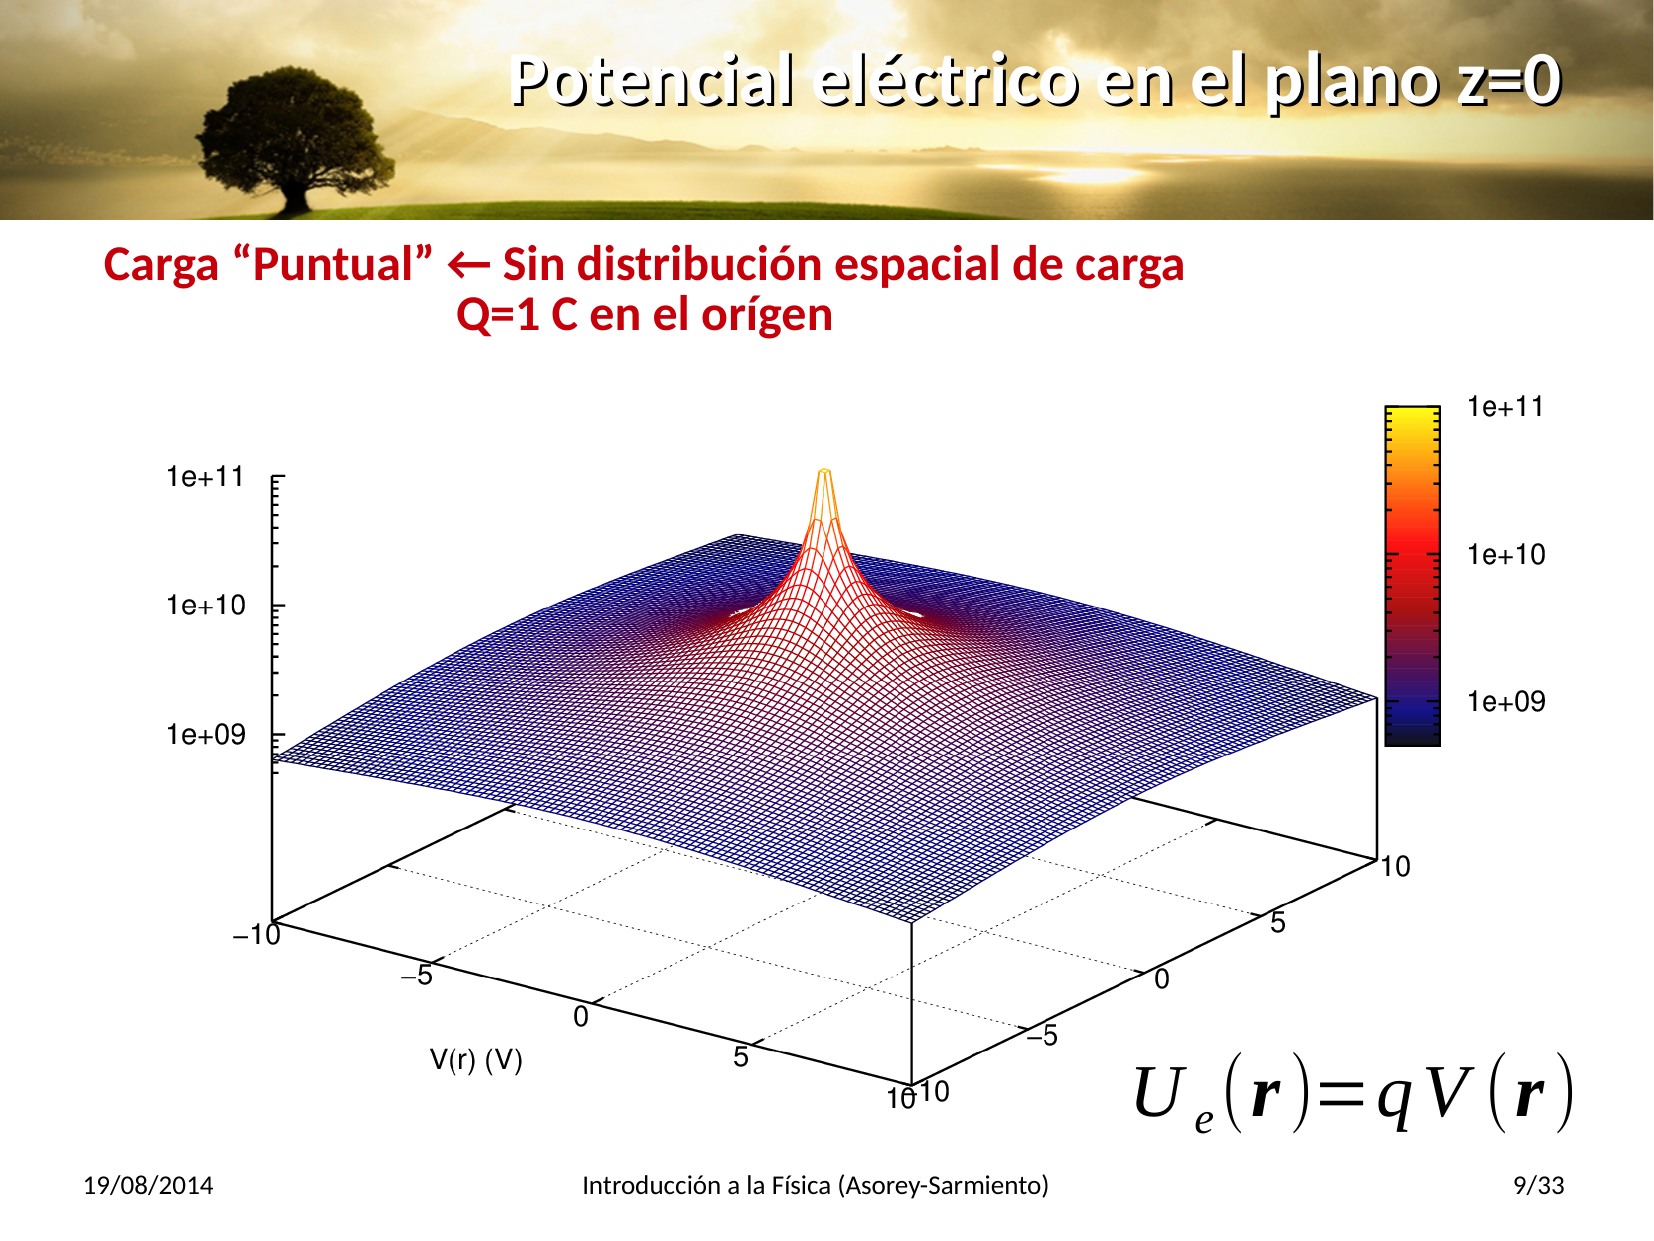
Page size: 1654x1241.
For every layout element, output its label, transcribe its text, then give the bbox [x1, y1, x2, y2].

chart [1123, 1047, 1585, 1144]
picture [0, 0, 1654, 1201]
title Carga “Puntual” ← Sin distribución espacial de carga Q=1 C en el orígen [15, 150, 1276, 436]
title Potencial eléctrico en el plano z=0 [75, 19, 1564, 151]
